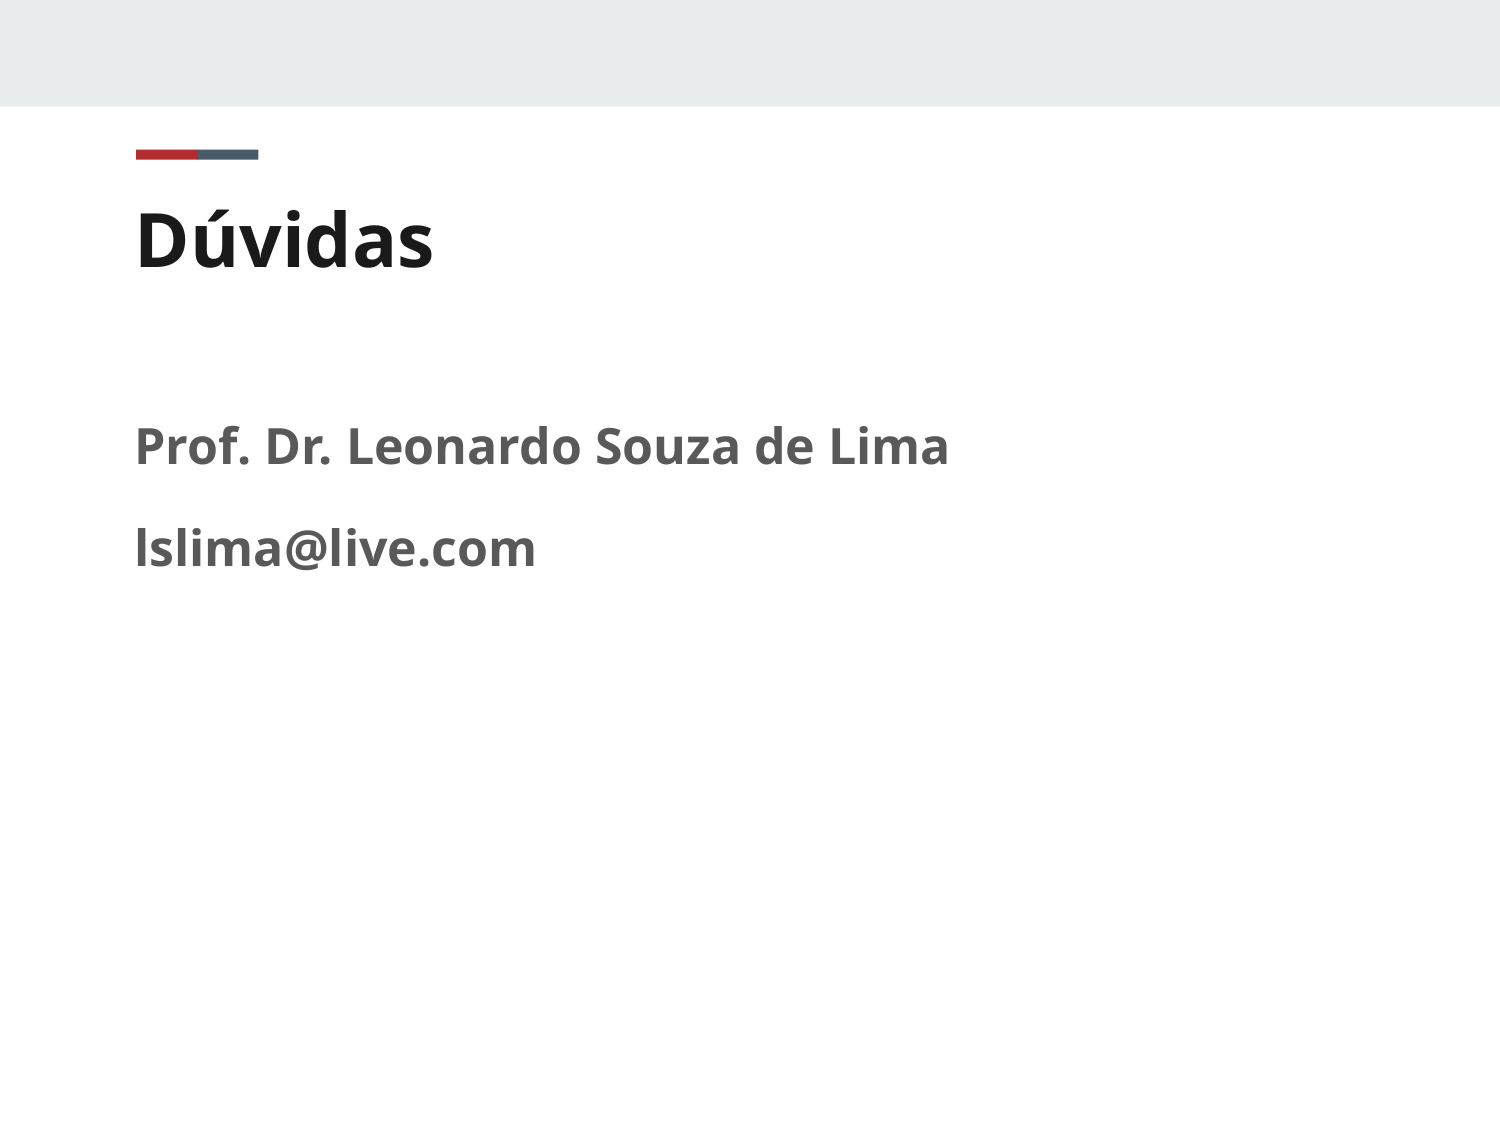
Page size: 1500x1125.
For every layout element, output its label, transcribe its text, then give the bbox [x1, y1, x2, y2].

title Dúvidas [119, 177, 1381, 295]
list Prof. Dr. Leonardo Souza de Lima lslima@live.com [119, 390, 1381, 1010]
